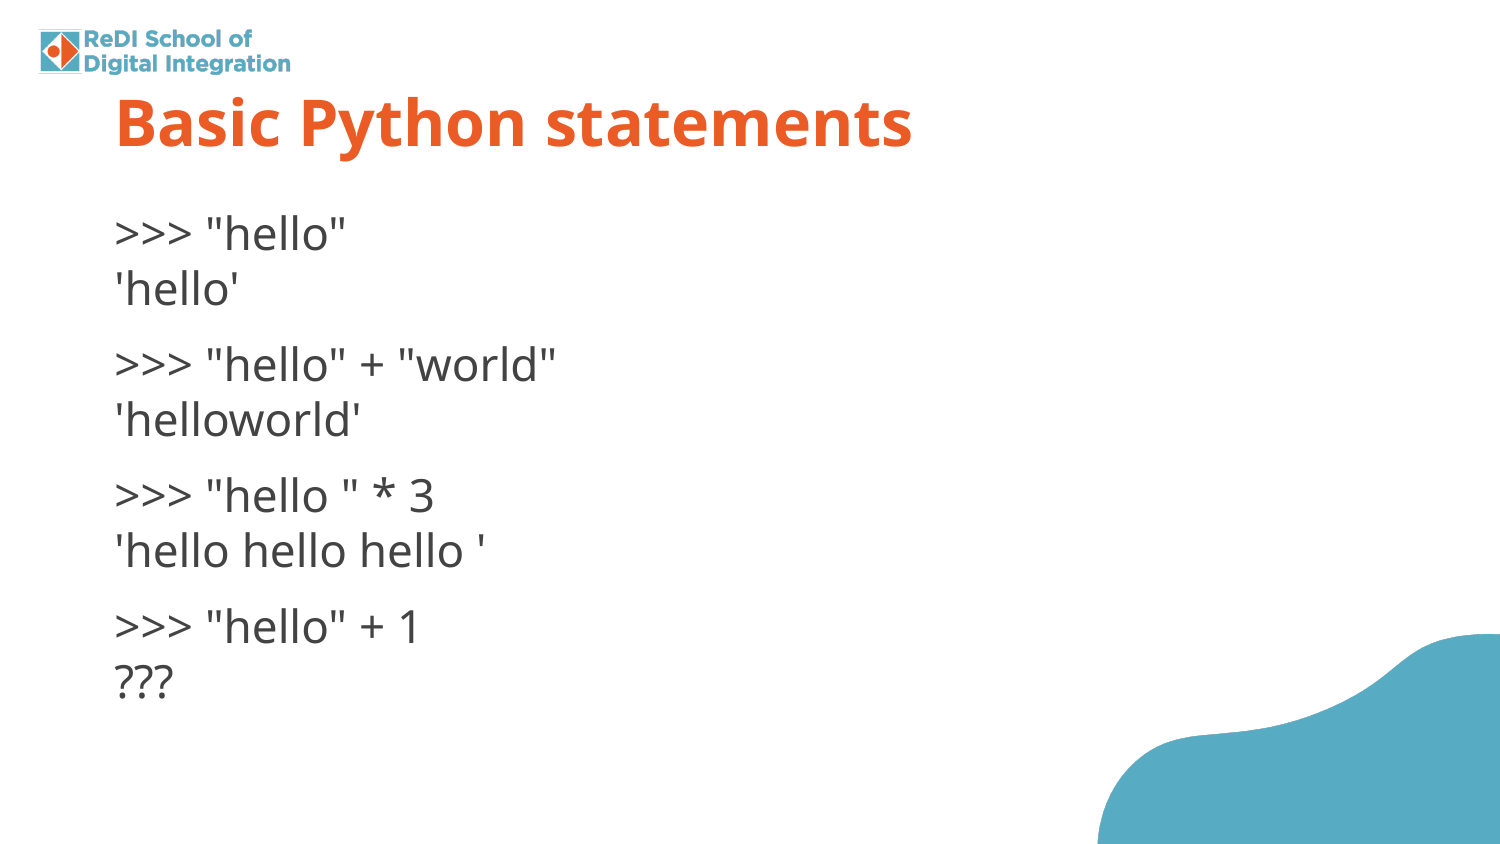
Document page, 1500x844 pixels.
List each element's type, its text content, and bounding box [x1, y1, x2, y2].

picture [38, 27, 291, 75]
text_box Basic Python statements [108, 91, 1361, 215]
text_box >>> "hello" 'hello' >>> "hello" + "world" 'helloworld' >>> "hello " * 3 'hello hello hello ' >>> "hello" + 1 ??? [108, 199, 1386, 790]
picture [1097, 634, 1500, 844]
